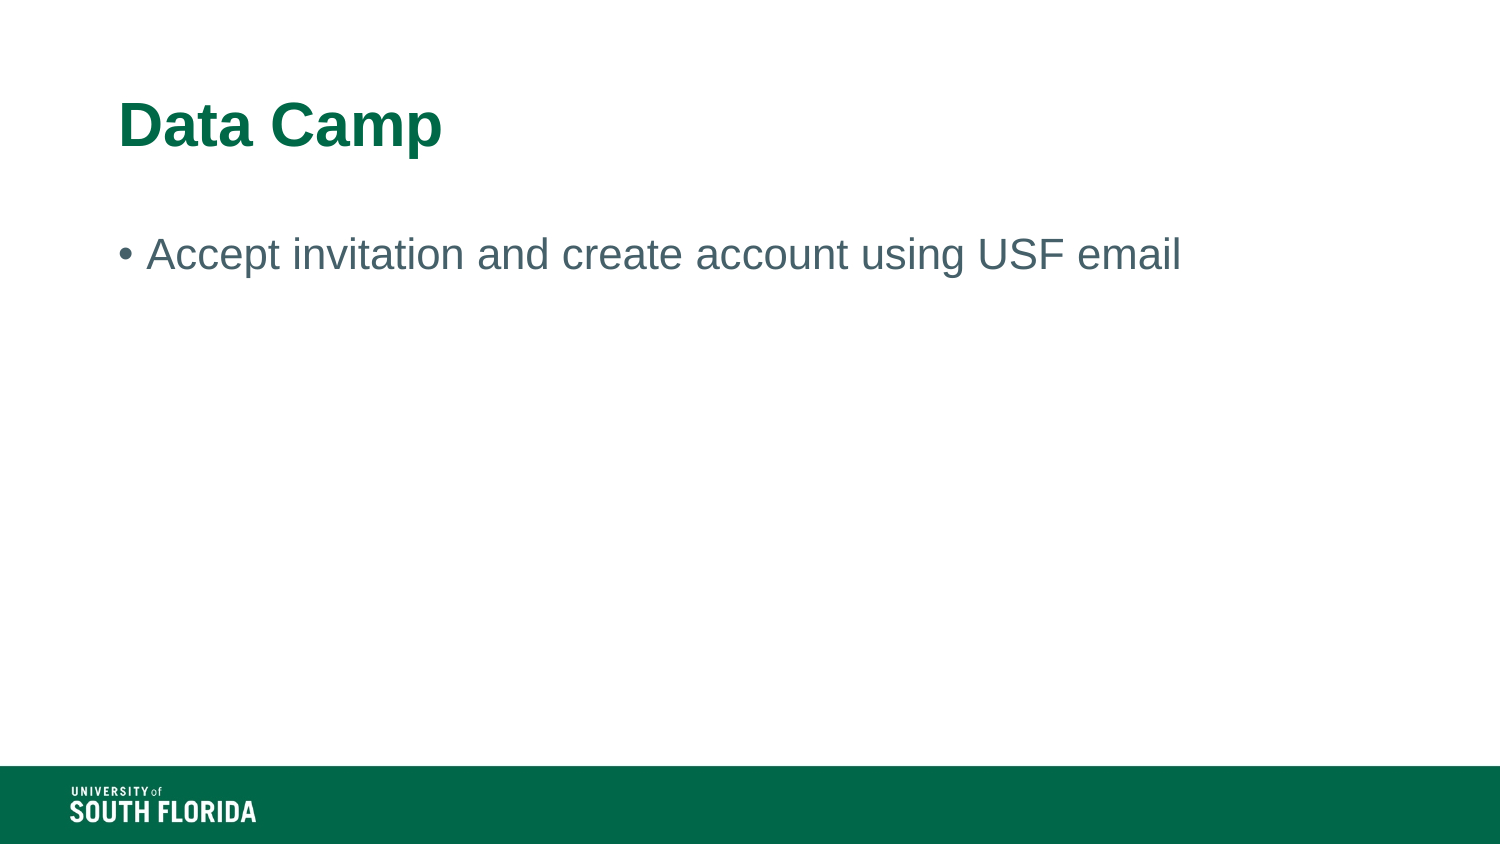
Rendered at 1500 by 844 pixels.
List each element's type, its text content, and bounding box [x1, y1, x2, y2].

picture [0, 0, 1500, 844]
list Accept invitation and create account using USF email [103, 224, 1397, 760]
title Data Camp [103, 44, 1397, 208]
